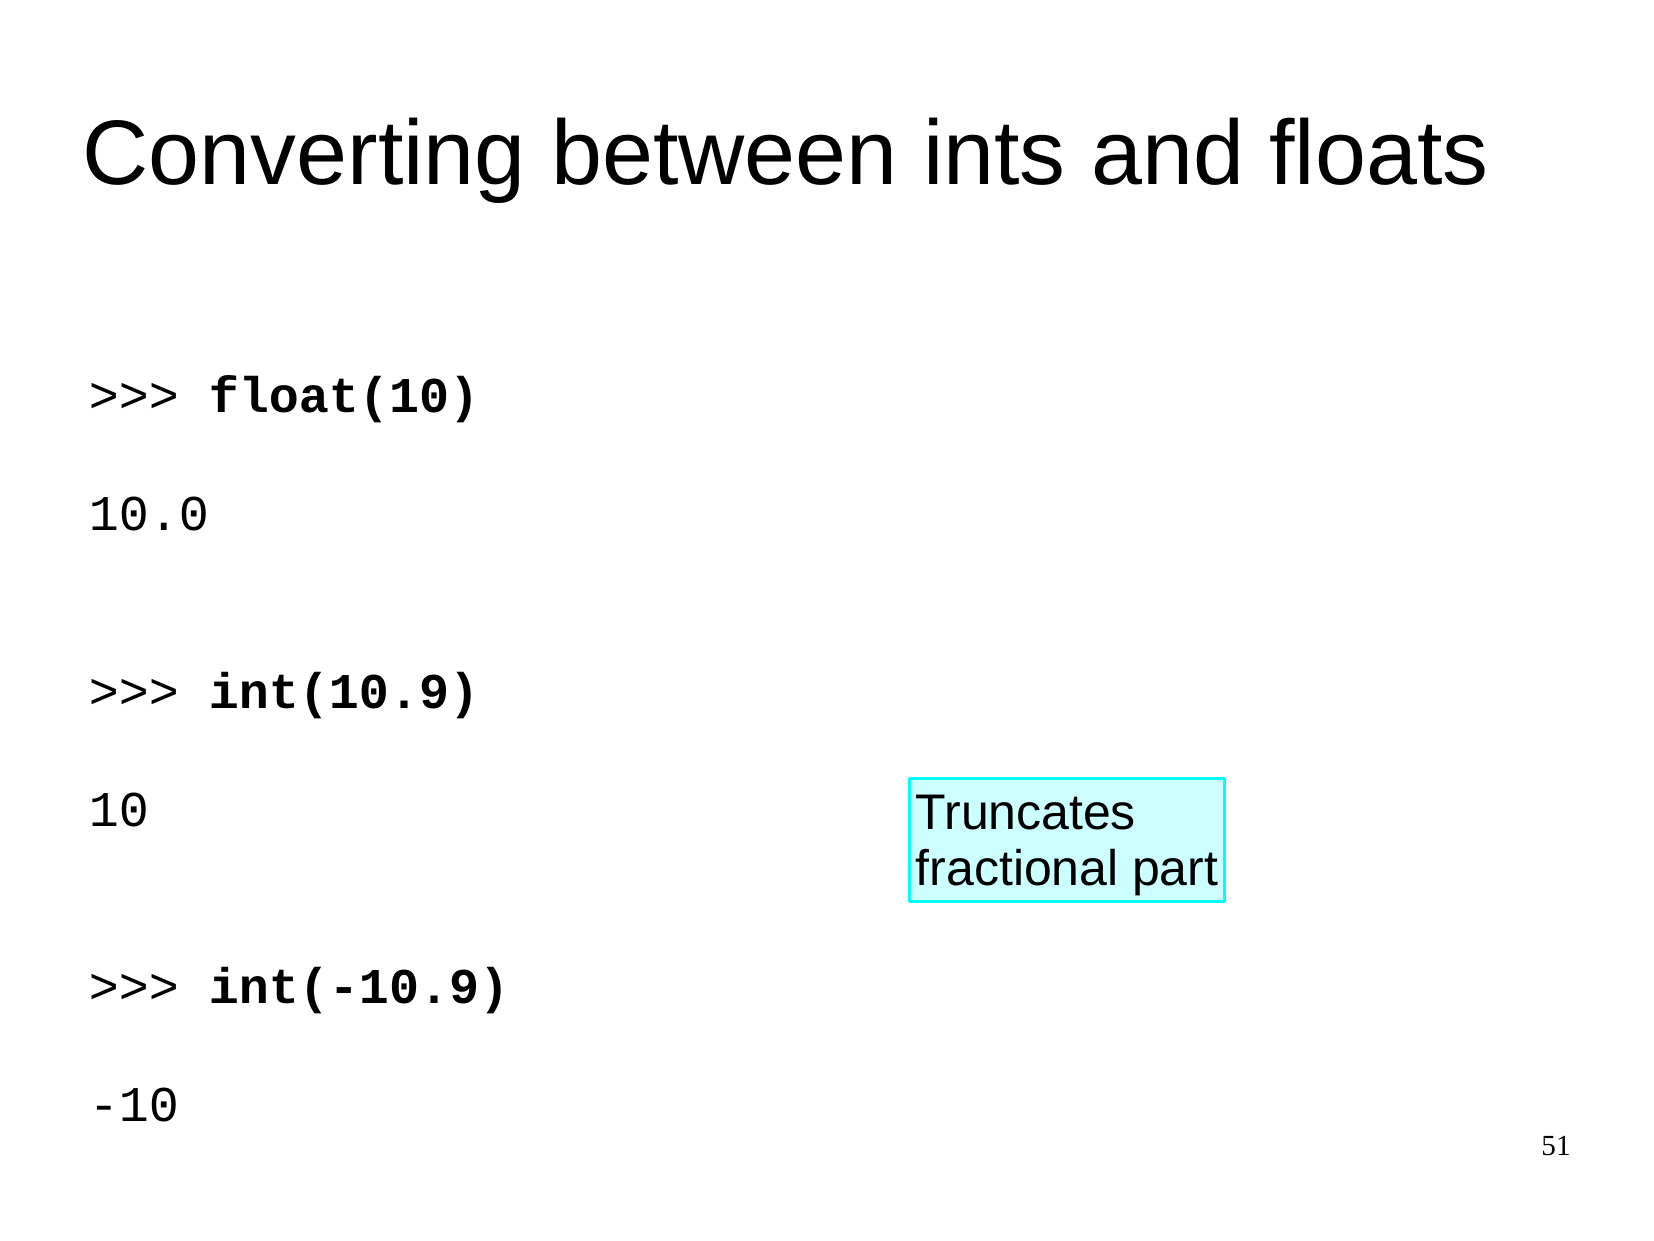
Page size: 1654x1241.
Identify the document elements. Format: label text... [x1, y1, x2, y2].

text_box >>> [82, 365, 185, 434]
text_box -10 [82, 1073, 185, 1143]
text_box 10 [82, 778, 155, 848]
text_box int(10.9) [202, 660, 486, 730]
text_box float(10) [202, 365, 486, 434]
text_box Truncates fractional part [909, 778, 1225, 902]
text_box >>> [82, 660, 185, 730]
text_box >>> [82, 955, 185, 1025]
text_box int(-10.9) [202, 955, 516, 1025]
title Converting between ints and floats [82, 49, 1571, 257]
text_box 10.0 [82, 483, 215, 552]
